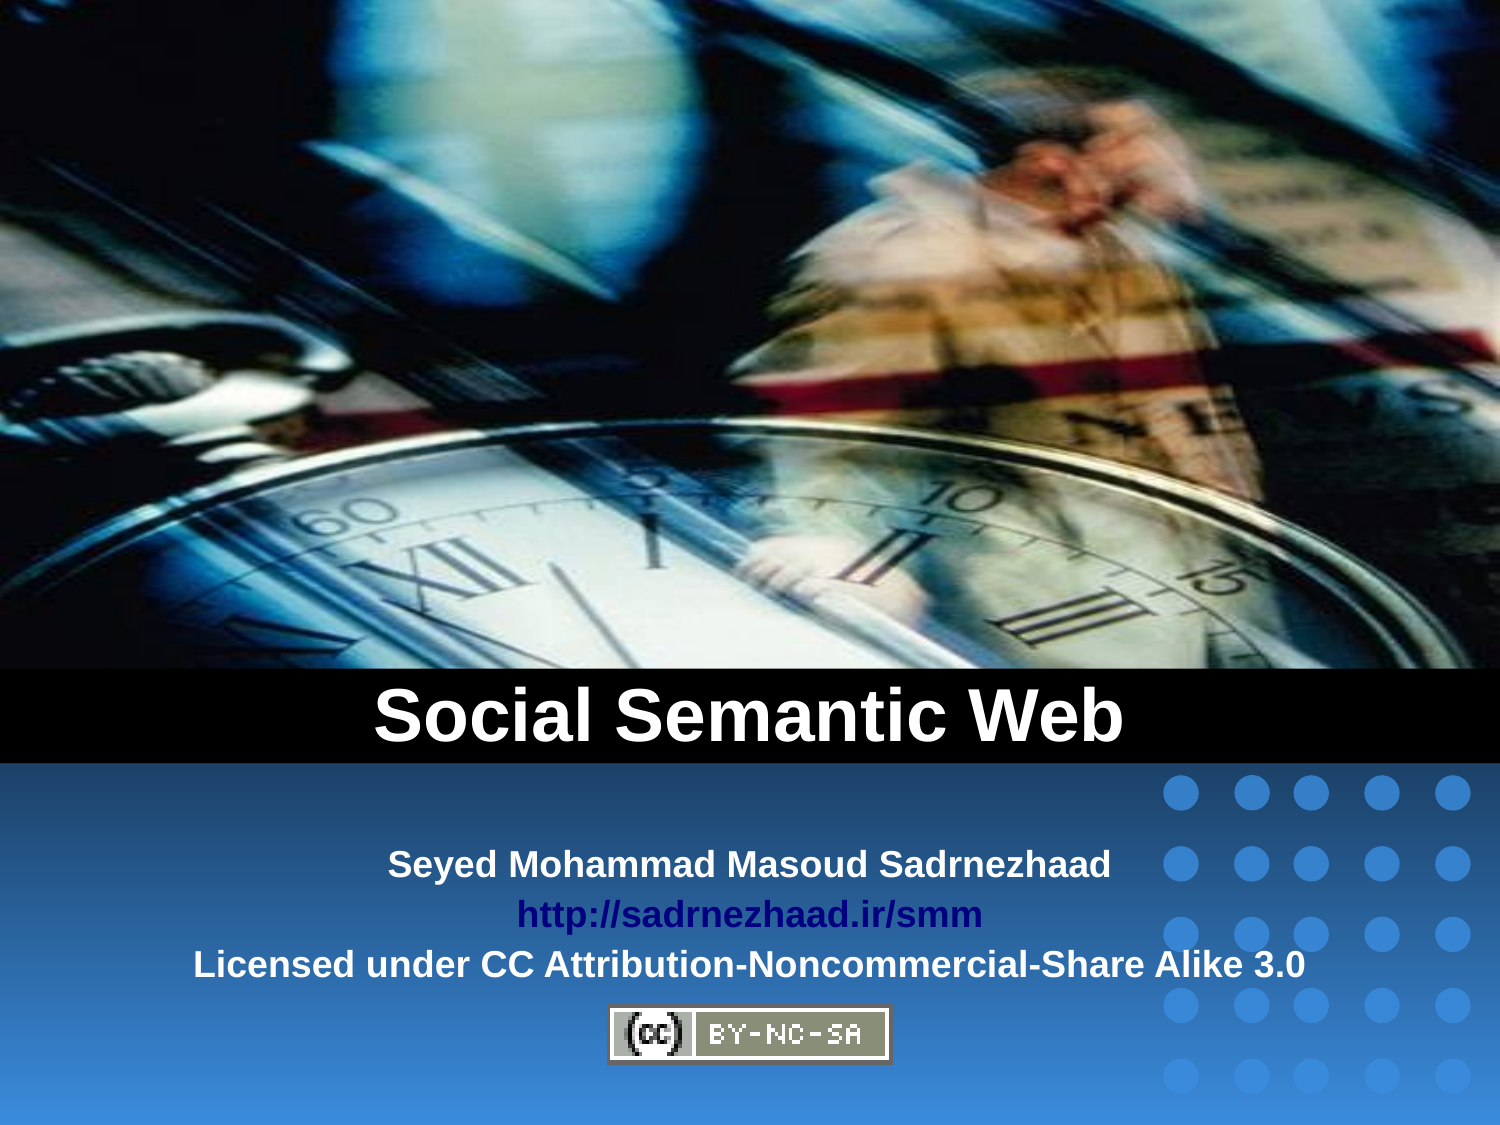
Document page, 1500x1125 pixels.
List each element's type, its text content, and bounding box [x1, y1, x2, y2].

picture [607, 1004, 893, 1066]
subtitle Seyed Mohammad Masoud Sadrnezhaad http://sadrnezhaad.ir/smm Licensed under CC Attribution-Noncommercial-Share Alike 3.0 [75, 837, 1426, 993]
title Social Semantic Web [50, 658, 1450, 765]
picture [0, 0, 1500, 668]
